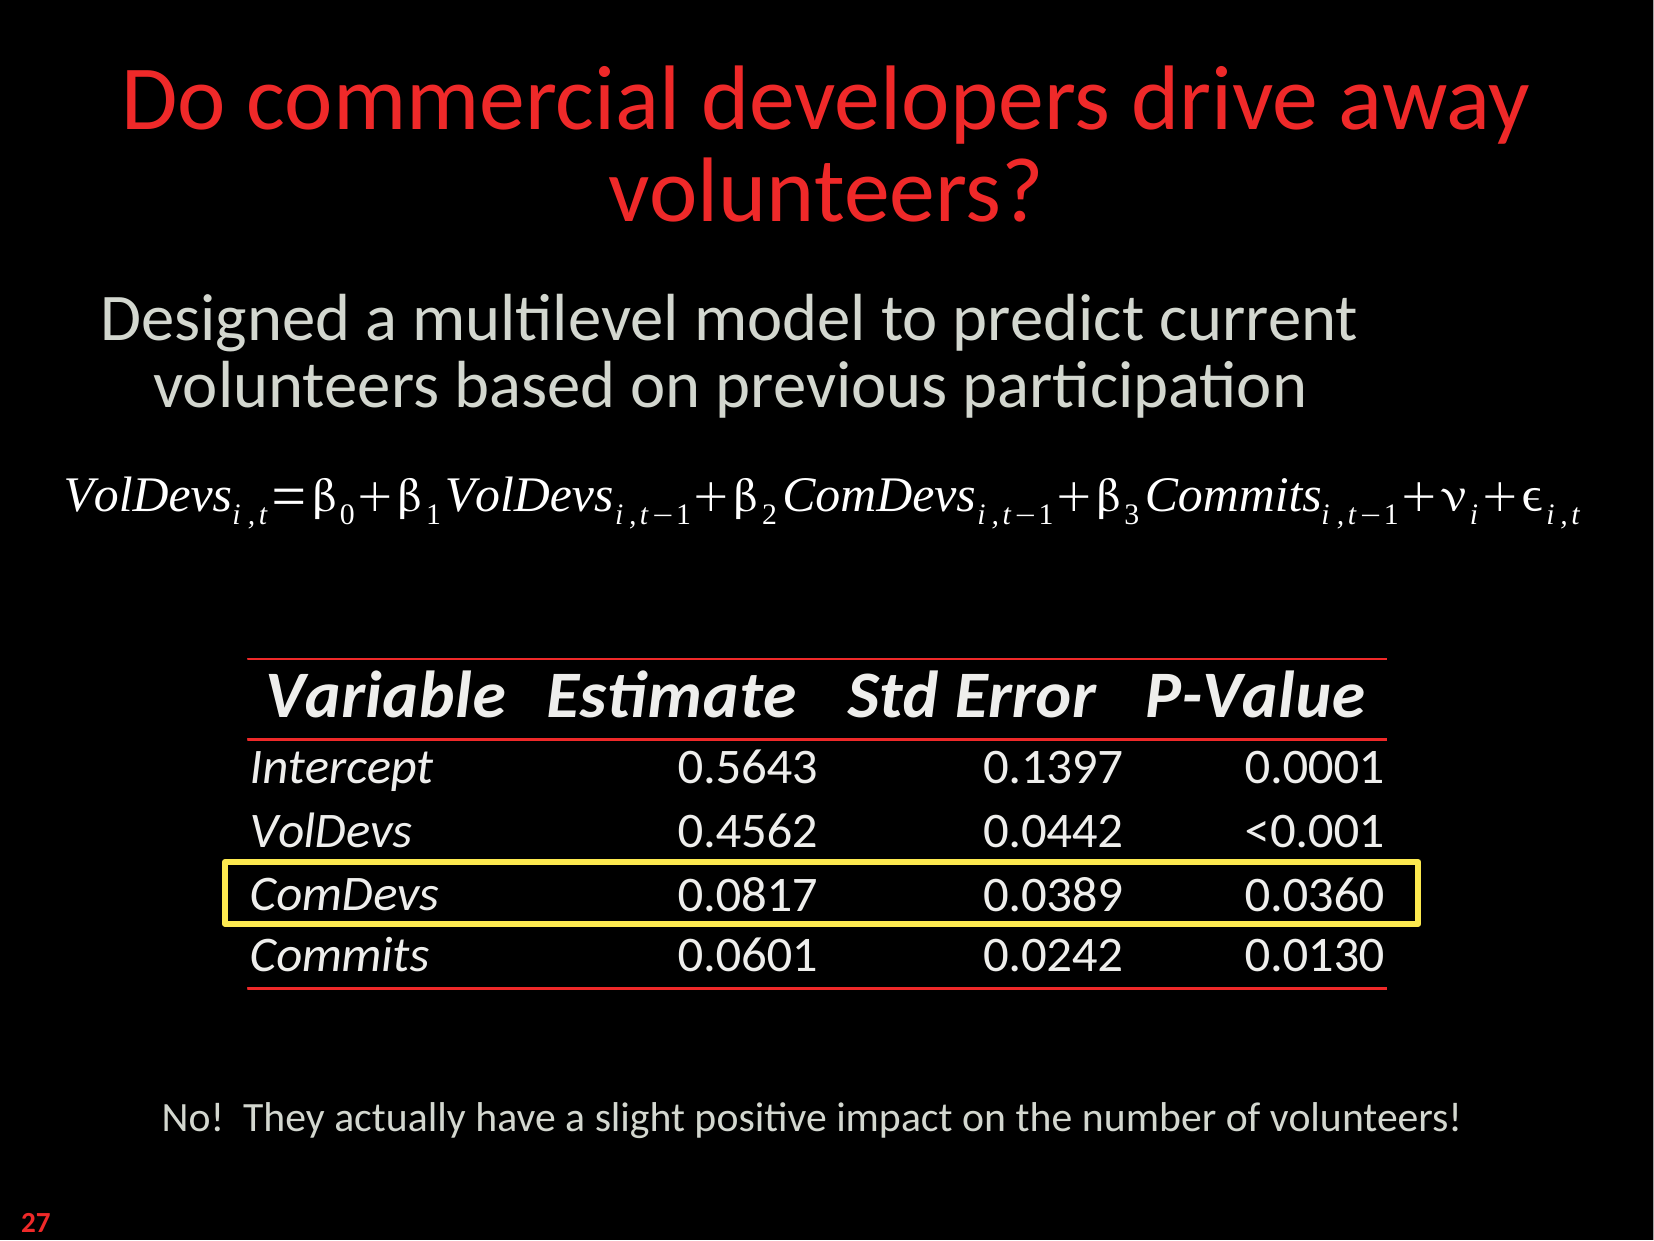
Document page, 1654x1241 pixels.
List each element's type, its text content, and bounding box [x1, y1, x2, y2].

chart [57, 468, 82, 531]
title Do commercial developers drive away volunteers? [82, 40, 1571, 266]
chart [1571, 468, 1586, 531]
text_box No! They actually have a slight positive impact on the number of volunteers! [146, 1094, 1497, 1160]
list Designed a multilevel model to predict current volunteers based on previous participation [82, 290, 1571, 1094]
